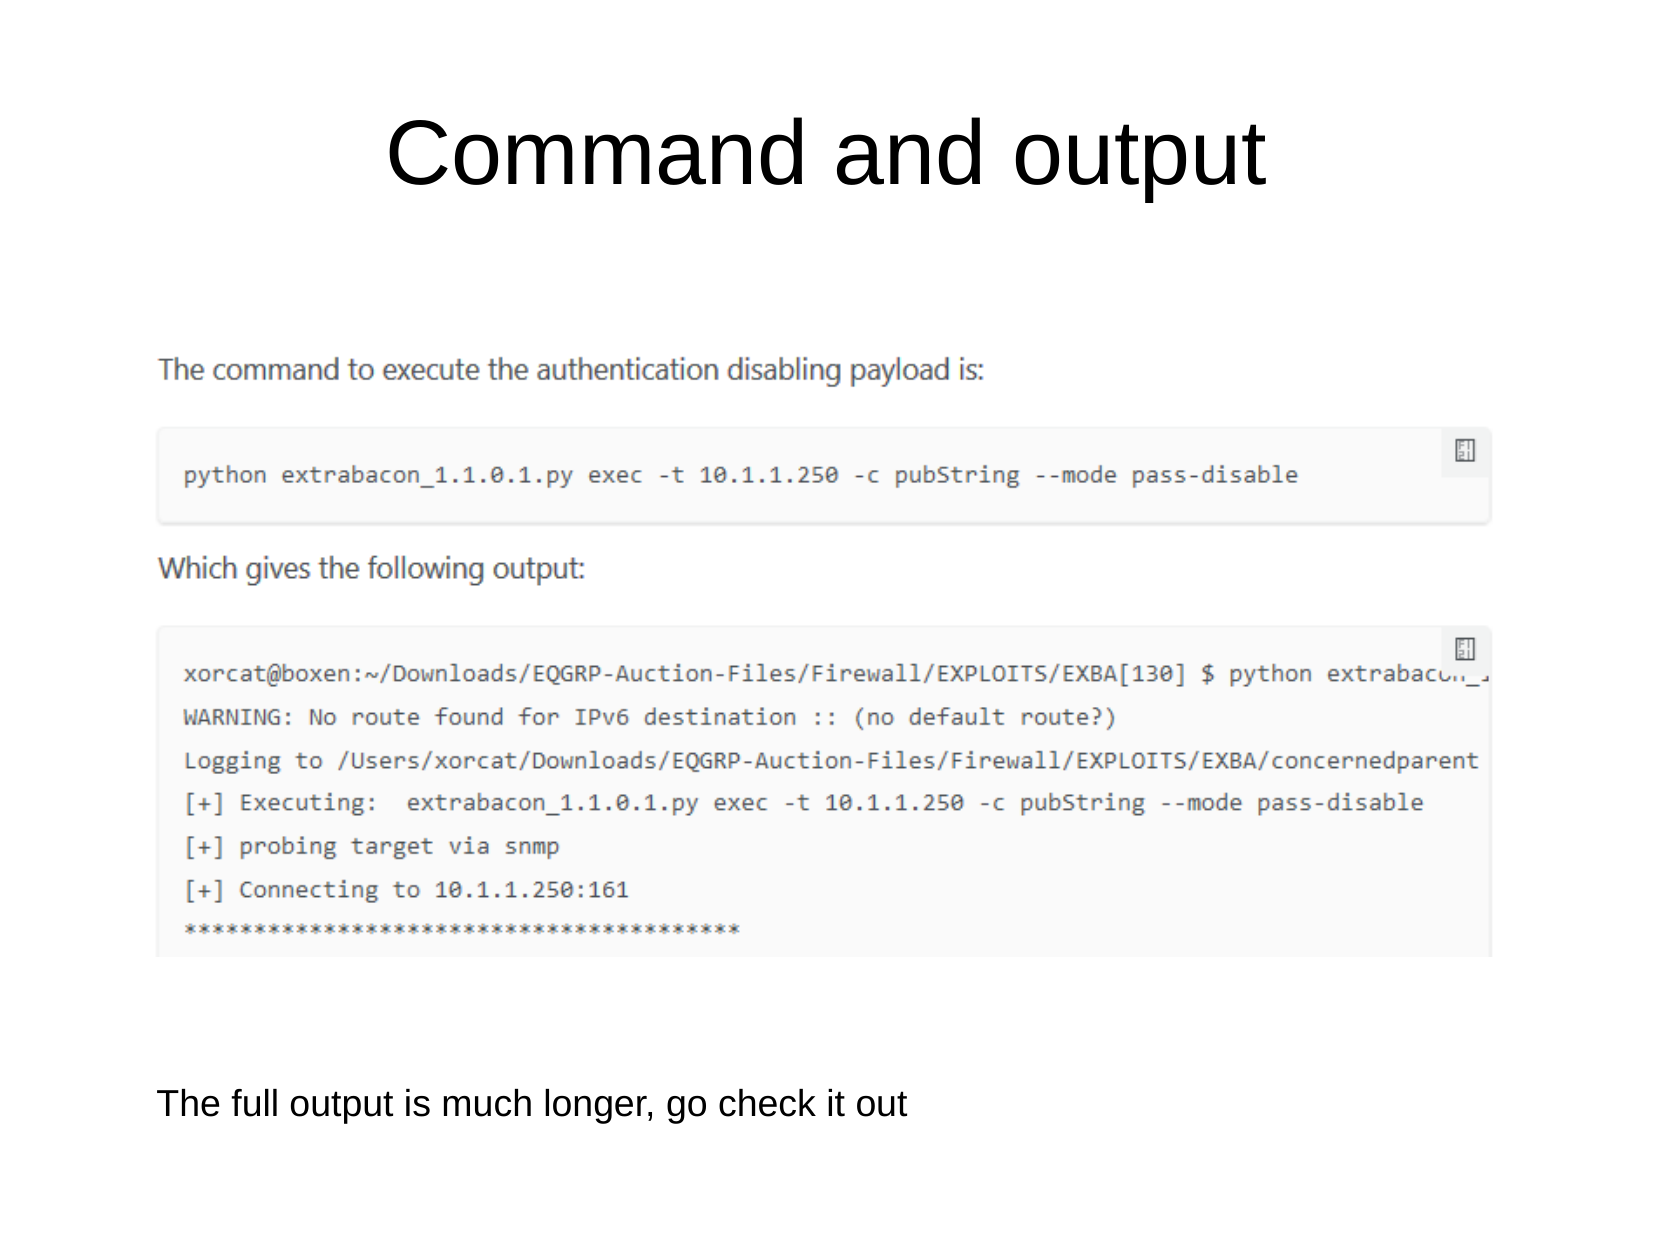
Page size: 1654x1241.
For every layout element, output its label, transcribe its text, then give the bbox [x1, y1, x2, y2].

title Command and output [82, 49, 1571, 257]
text_box The full output is much longer, go check it out [141, 1074, 1430, 1132]
picture [149, 347, 1536, 957]
